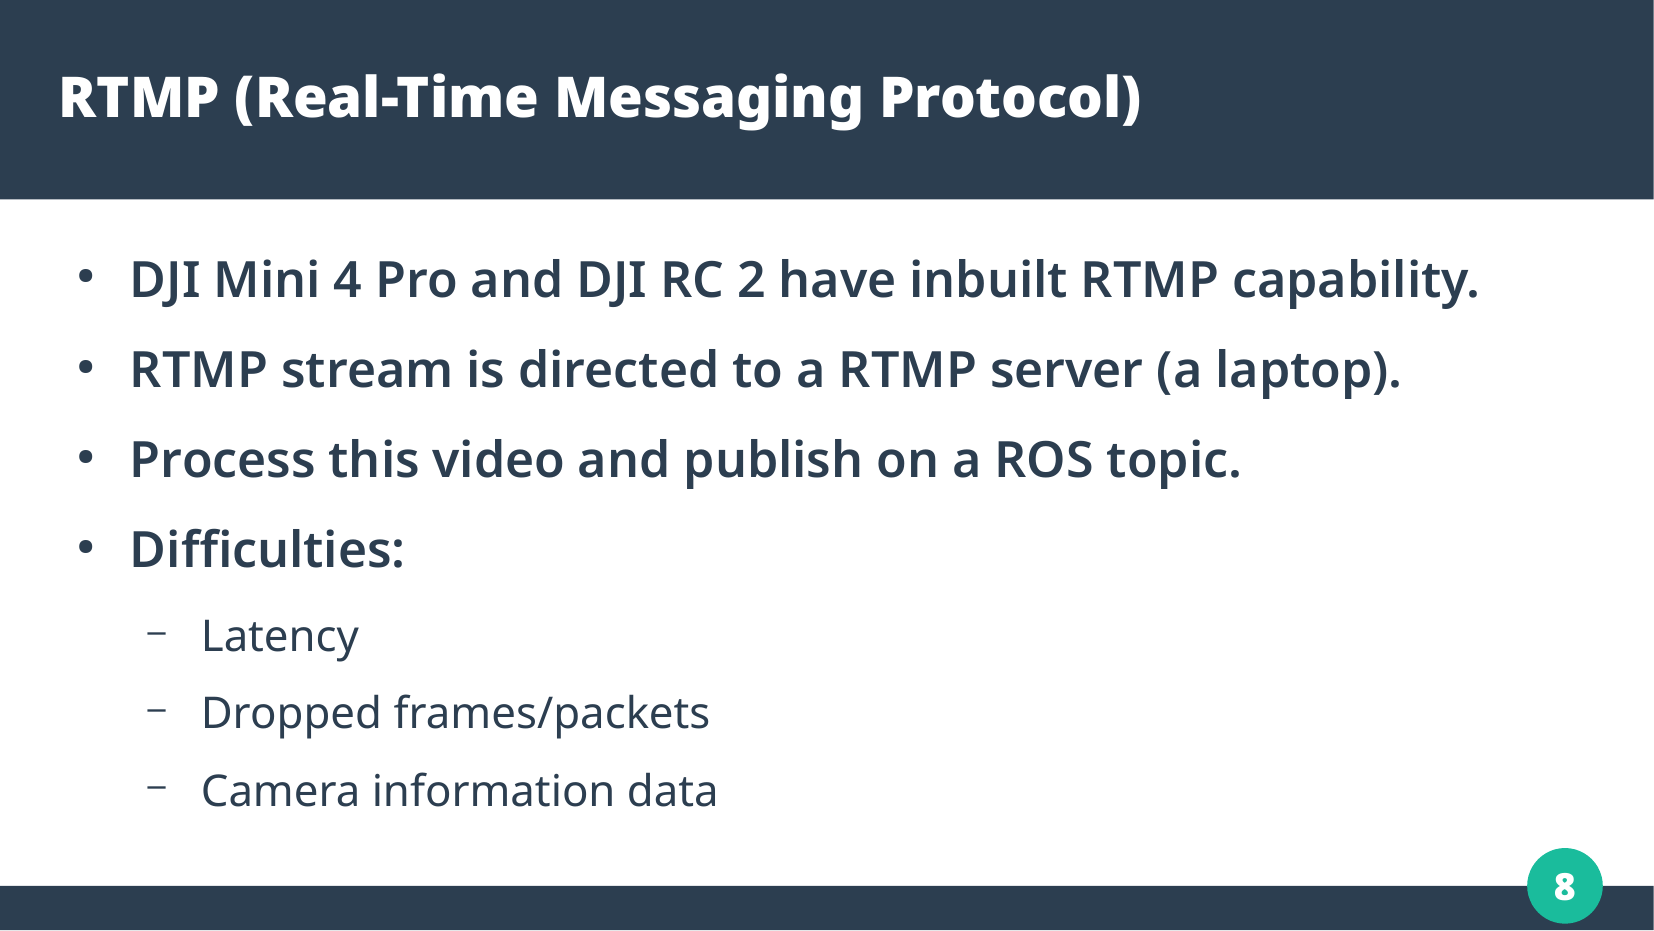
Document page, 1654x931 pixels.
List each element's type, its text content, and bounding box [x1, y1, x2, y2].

title RTMP (Real-Time Messaging Protocol) [59, 37, 1595, 155]
list DJI Mini 4 Pro and DJI RC 2 have inbuilt RTMP capability. RTMP stream is directed to a RTMP server (a laptop). Process this video and publish on a ROS topic. Difficulties: Latency Dropped frames/packets Camera information data [59, 243, 1595, 864]
